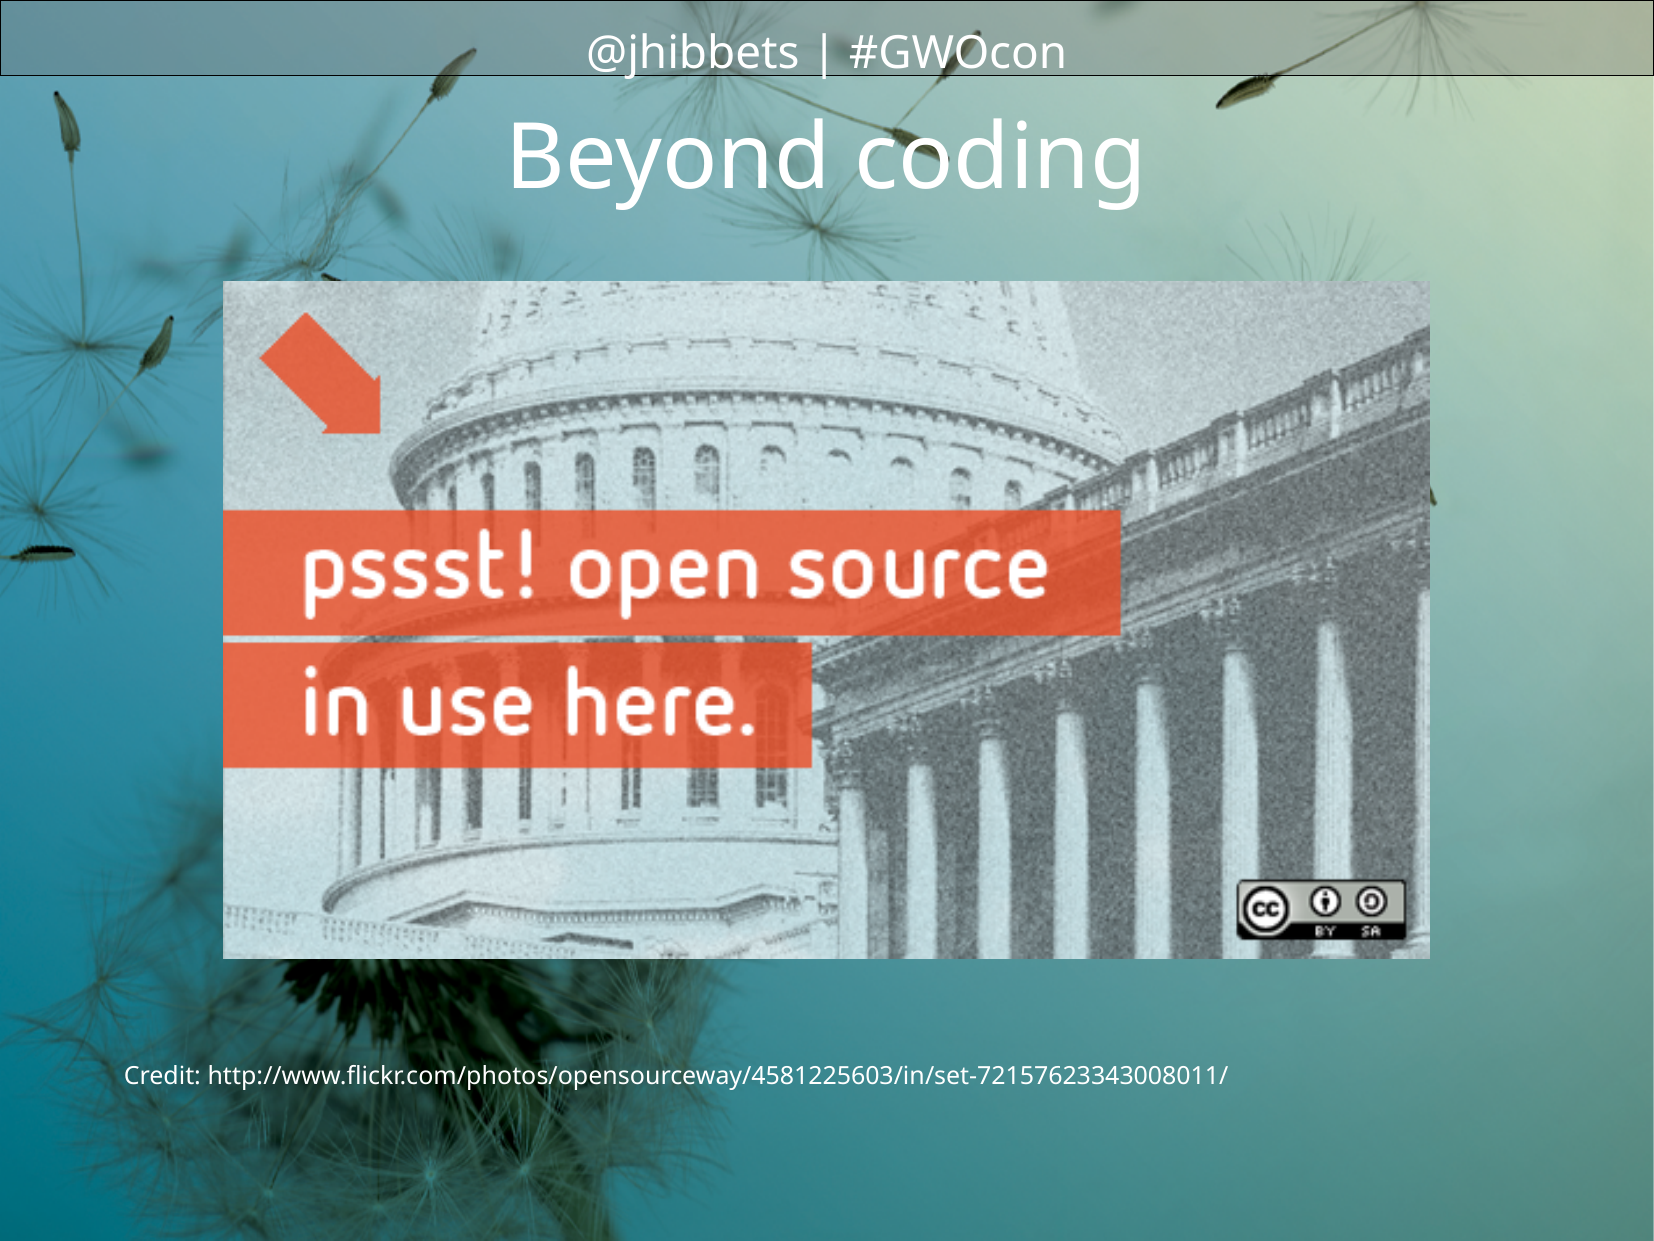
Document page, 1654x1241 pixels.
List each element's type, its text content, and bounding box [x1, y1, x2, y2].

picture [0, 76, 1654, 1241]
text_box Credit: http://www.flickr.com/photos/opensourceway/4581225603/in/set-72157623343008011/ [109, 1050, 1236, 1093]
title Beyond coding [82, 49, 1571, 257]
